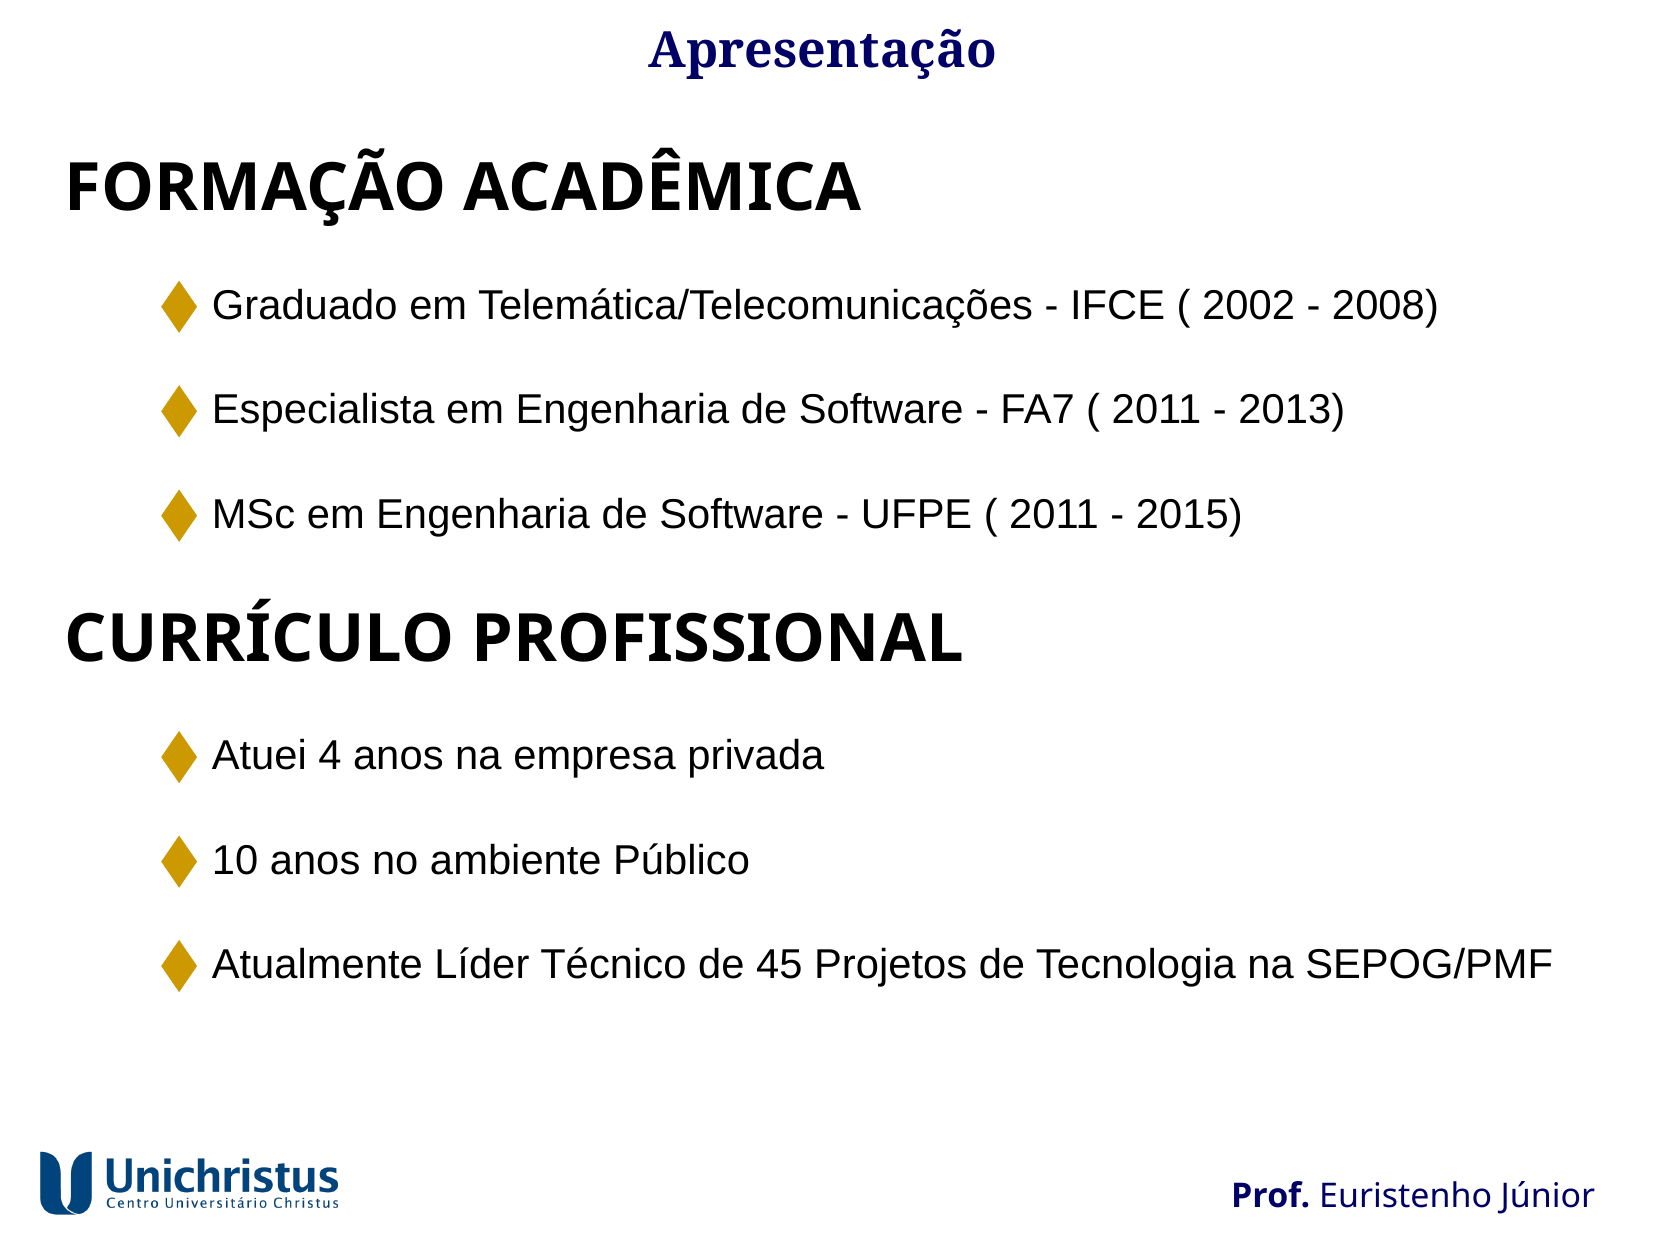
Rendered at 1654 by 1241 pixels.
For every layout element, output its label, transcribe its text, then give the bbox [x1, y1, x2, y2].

text_box Atuei 4 anos na empresa privada [197, 724, 847, 793]
text_box CURRÍCULO PROFISSIONAL [50, 582, 1030, 725]
text_box FORMAÇÃO ACADÊMICA [50, 132, 940, 275]
text_box [161, 939, 197, 993]
text_box [161, 280, 197, 333]
text_box 10 anos no ambiente Público [197, 828, 766, 897]
text_box [161, 385, 197, 438]
text_box MSc em Engenharia de Software - UFPE ( 2011 - 2015) [197, 483, 1270, 551]
text_box Apresentação [633, 6, 1020, 113]
text_box [161, 489, 197, 542]
text_box [161, 730, 197, 784]
text_box [161, 835, 197, 888]
text_box Graduado em Telemática/Telecomunicações - IFCE ( 2002 - 2008) [197, 274, 1468, 342]
text_box Especialista em Engenharia de Software - FA7 ( 2011 - 2013) [197, 378, 1374, 447]
text_box Atualmente Líder Técnico de 45 Projetos de Tecnologia na SEPOG/PMF [197, 933, 1583, 1002]
text_box Prof. Euristenho Júnior [1216, 1163, 1654, 1224]
picture [35, 1148, 343, 1217]
